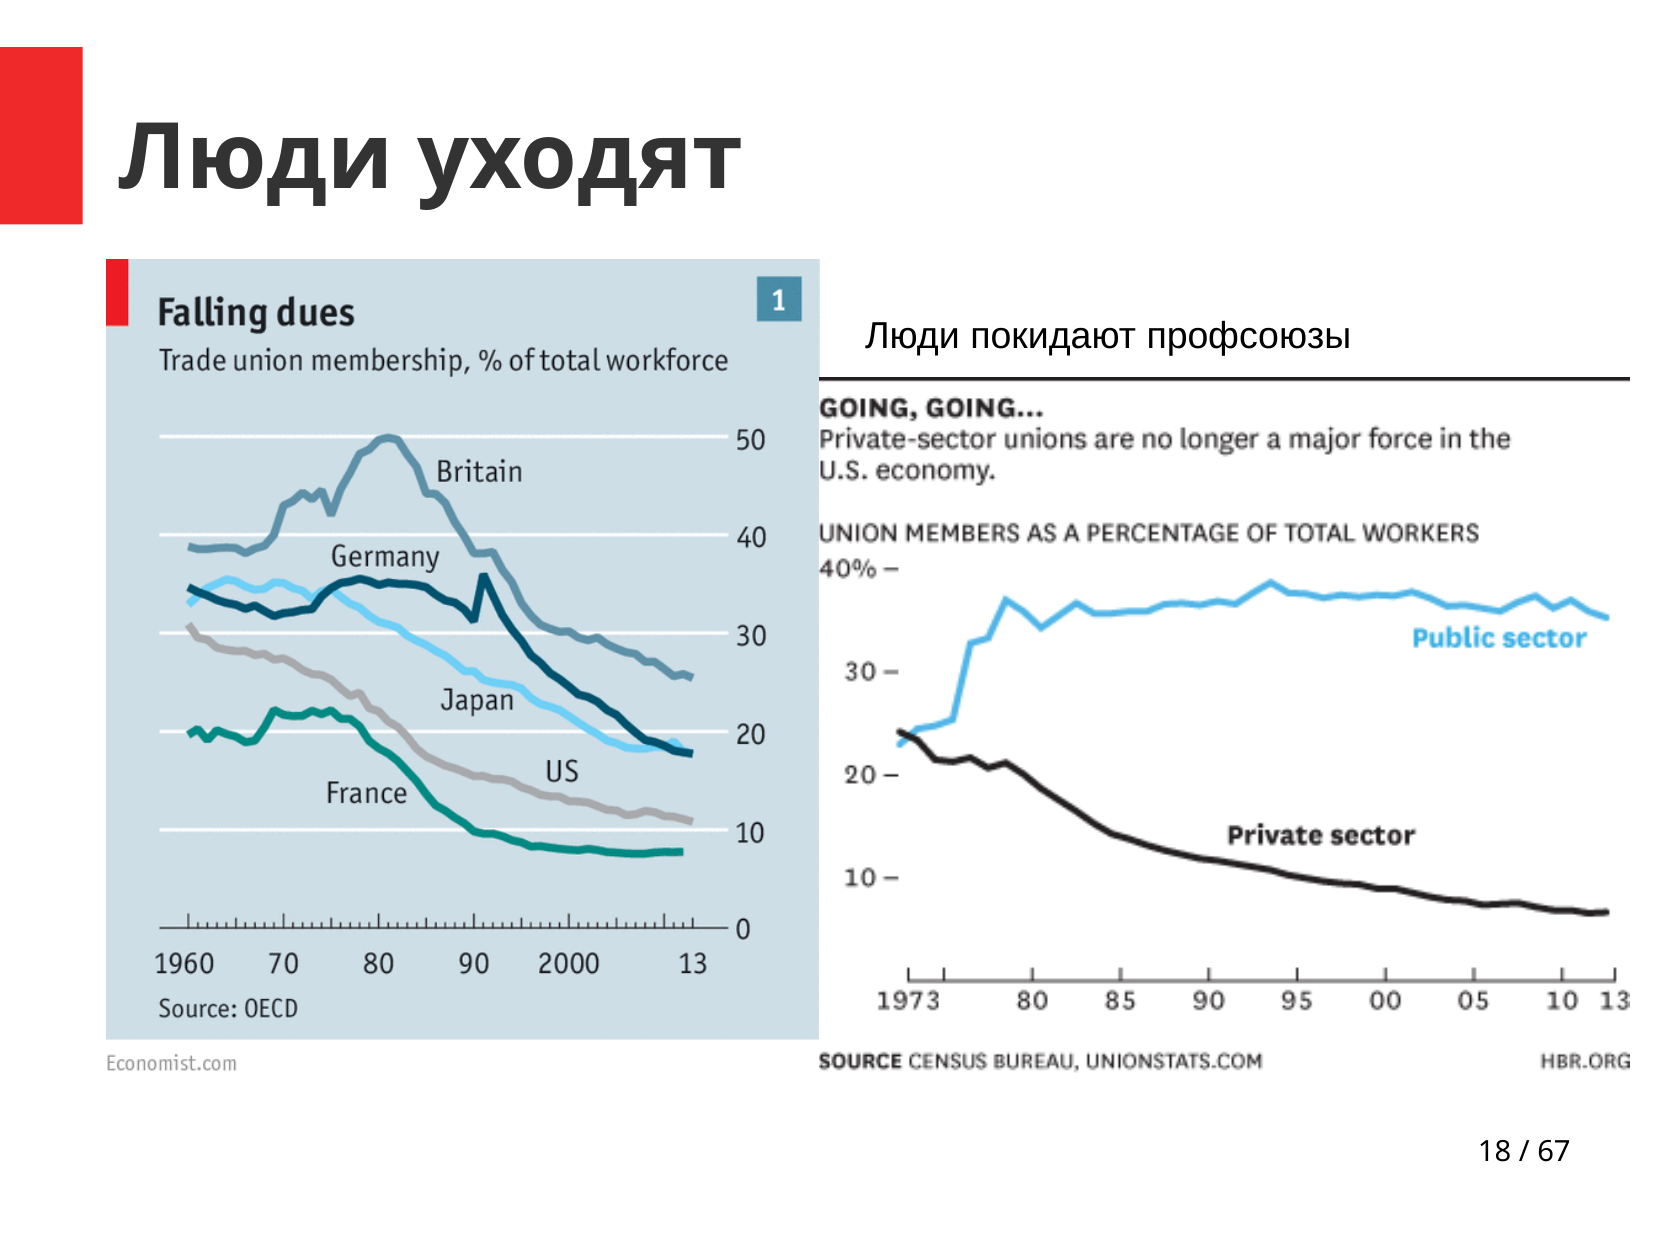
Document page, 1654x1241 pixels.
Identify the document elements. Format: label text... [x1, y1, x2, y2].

picture [106, 259, 1630, 1084]
title Люди уходят [118, 49, 1571, 257]
text_box Люди покидают профсоюзы [850, 307, 1367, 364]
